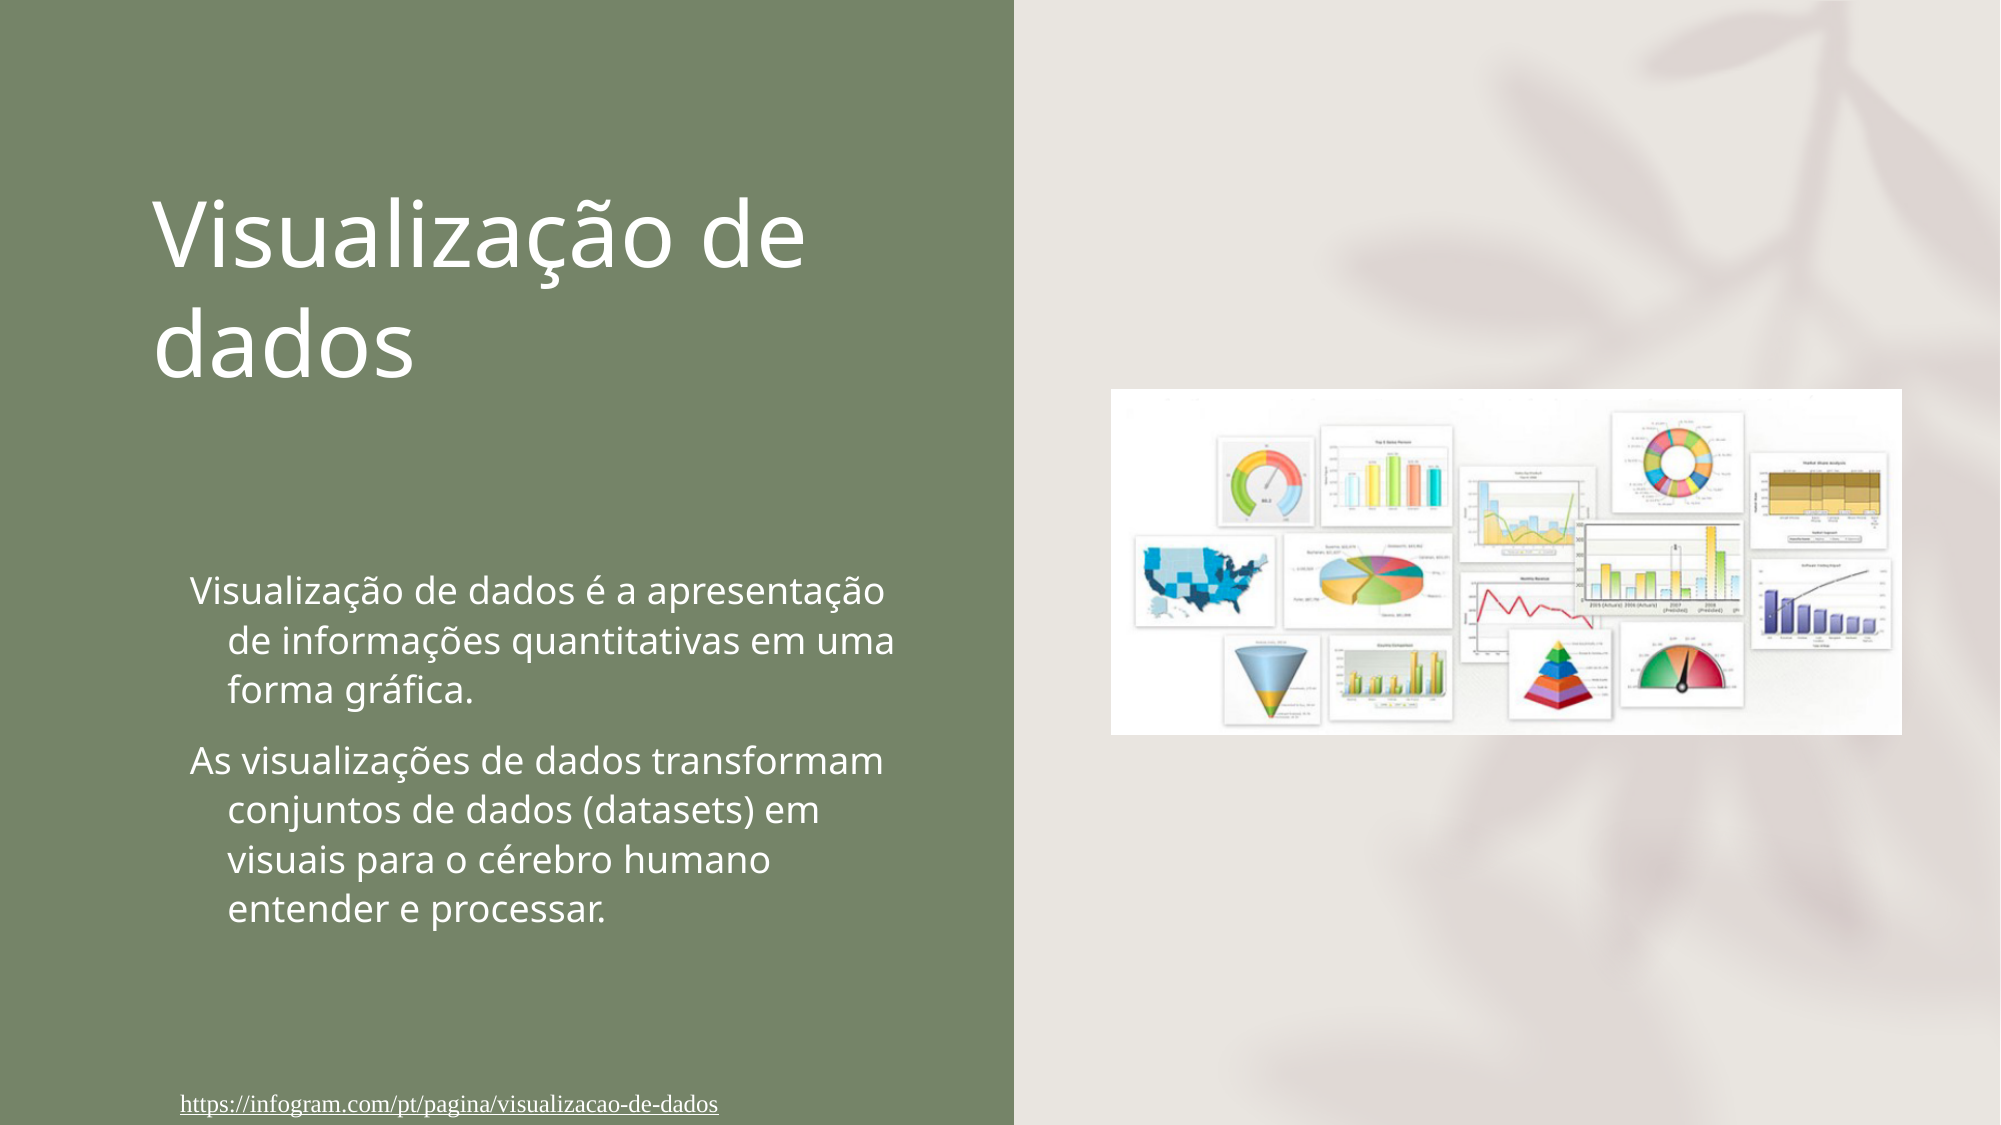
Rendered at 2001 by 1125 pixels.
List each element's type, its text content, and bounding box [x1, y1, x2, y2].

list Visualização de dados é a apresentação de informações quantitativas em uma forma gráfica. As visualizações de dados transformam conjuntos de dados (datasets) em visuais para o cérebro humano entender e processar. [137, 462, 950, 1031]
title Visualização de dados [137, 96, 950, 462]
text_box [0, 0, 1189, 1125]
text_box https://infogram.com/pt/pagina/visualizacao-de-dados [165, 1080, 741, 1125]
picture [1111, 0, 2000, 1125]
